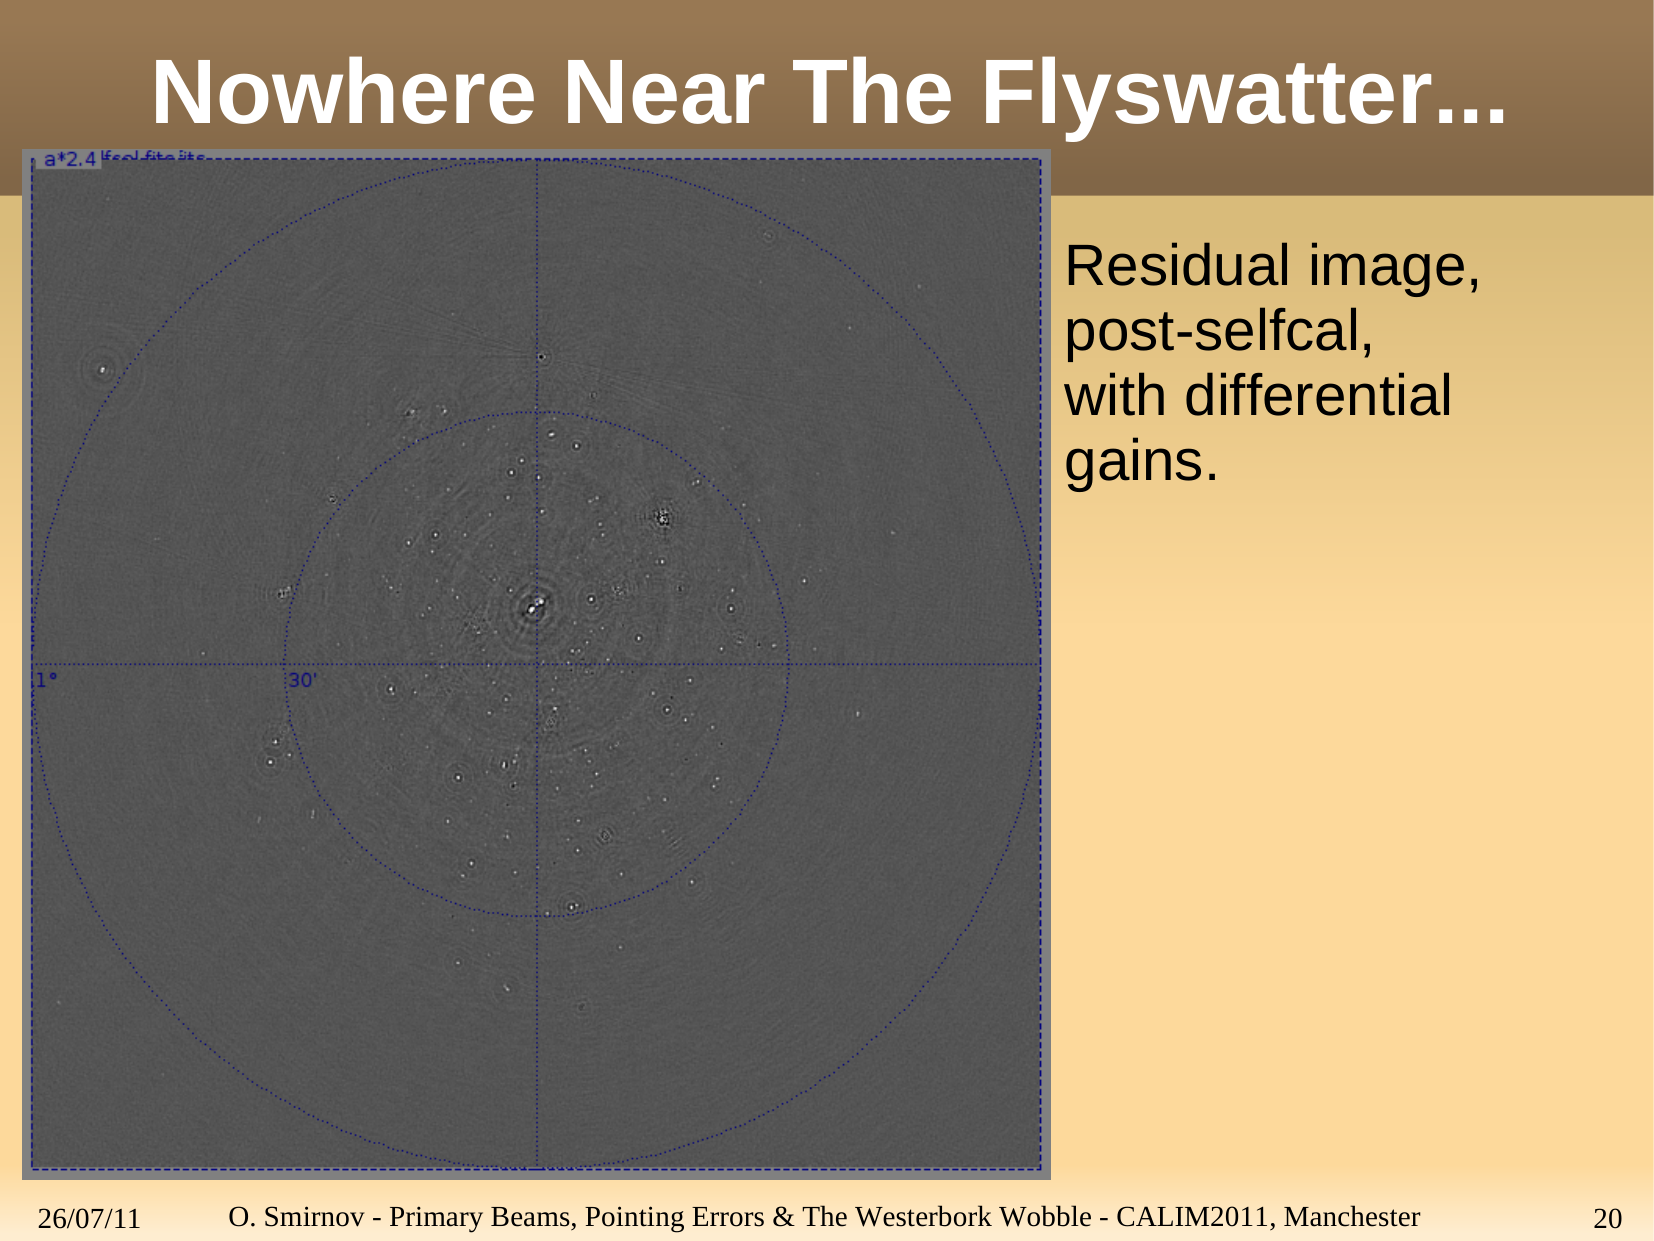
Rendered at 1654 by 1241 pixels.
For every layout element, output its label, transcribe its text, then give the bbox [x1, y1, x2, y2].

title Nowhere Near The Flyswatter... [86, 0, 1576, 188]
text_box Residual image, post-selfcal, with differential gains. [1050, 225, 1613, 500]
picture [0, 0, 1654, 1241]
